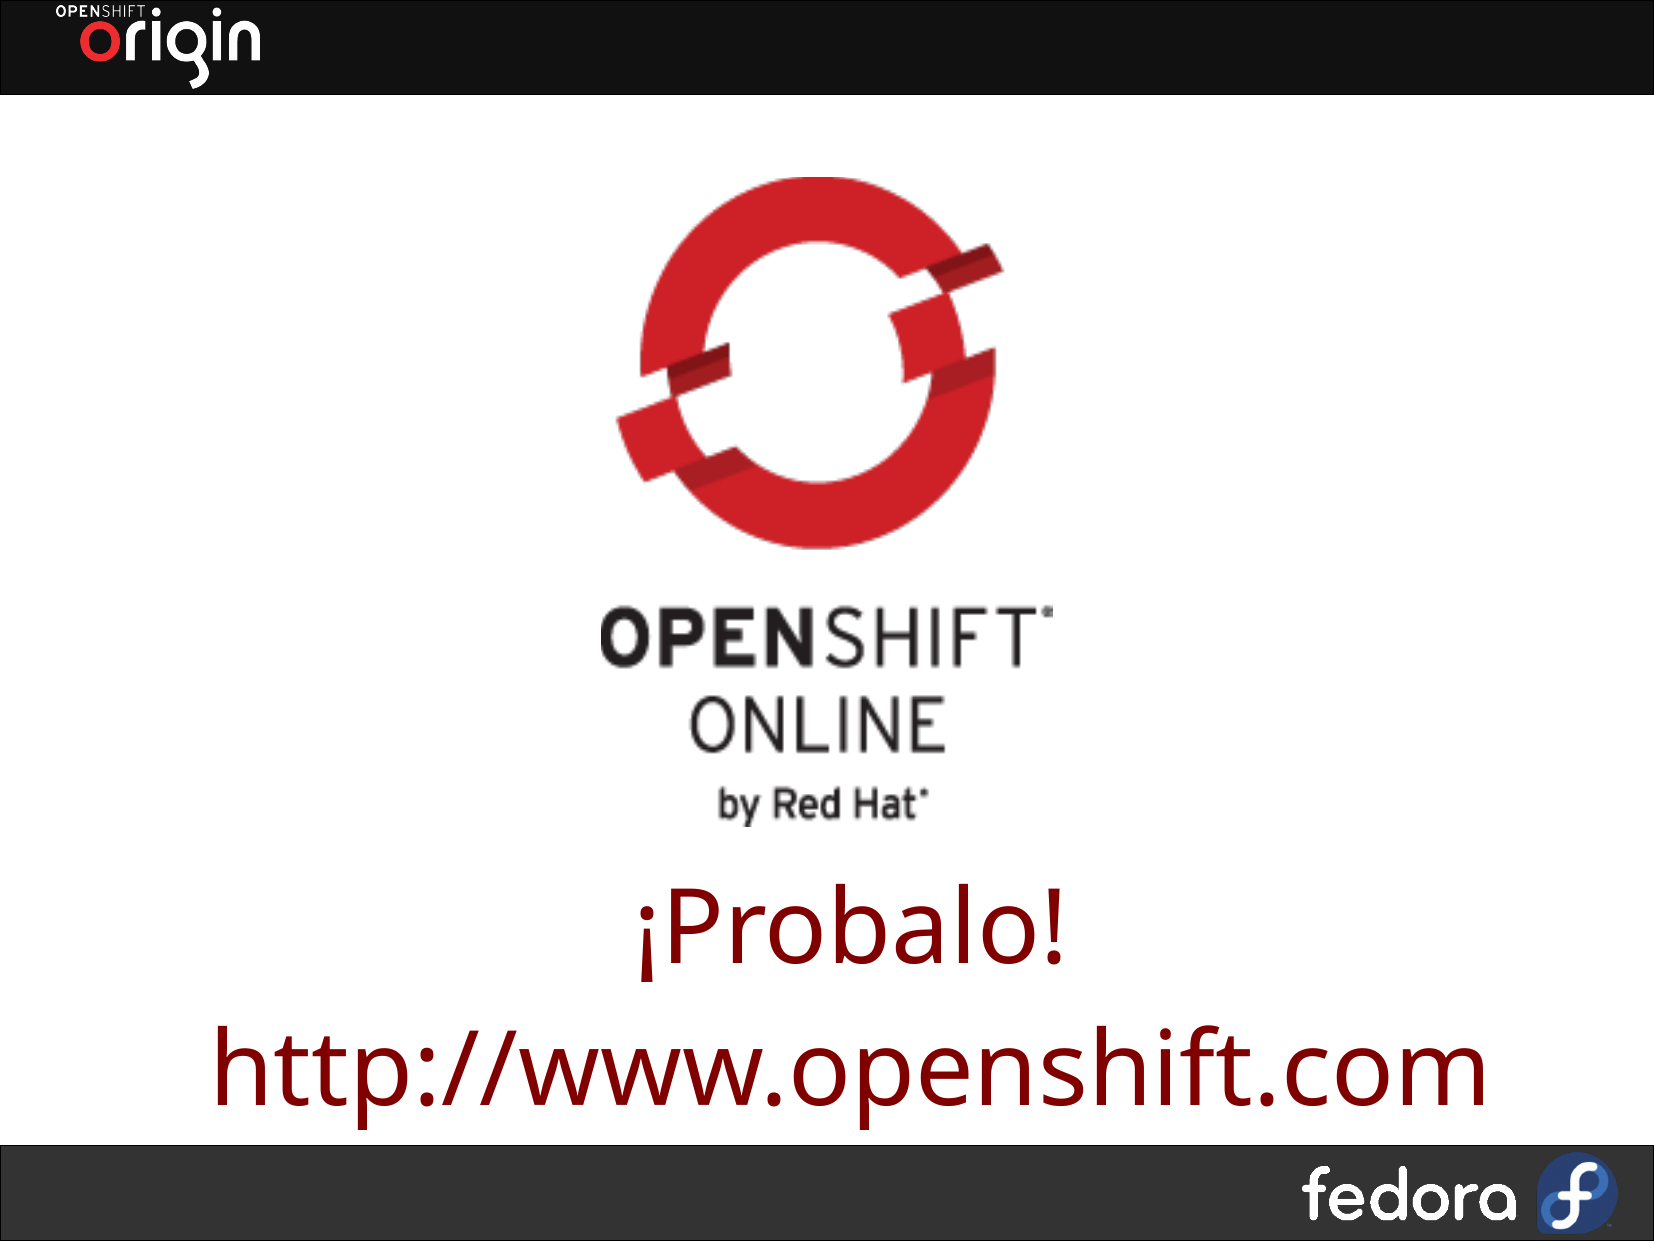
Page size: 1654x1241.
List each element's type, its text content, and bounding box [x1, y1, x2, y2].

text_box ¡Probalo! http://www.openshift.com [194, 844, 1459, 1102]
picture [1299, 1151, 1619, 1235]
picture [601, 177, 1053, 827]
picture [56, 5, 260, 89]
